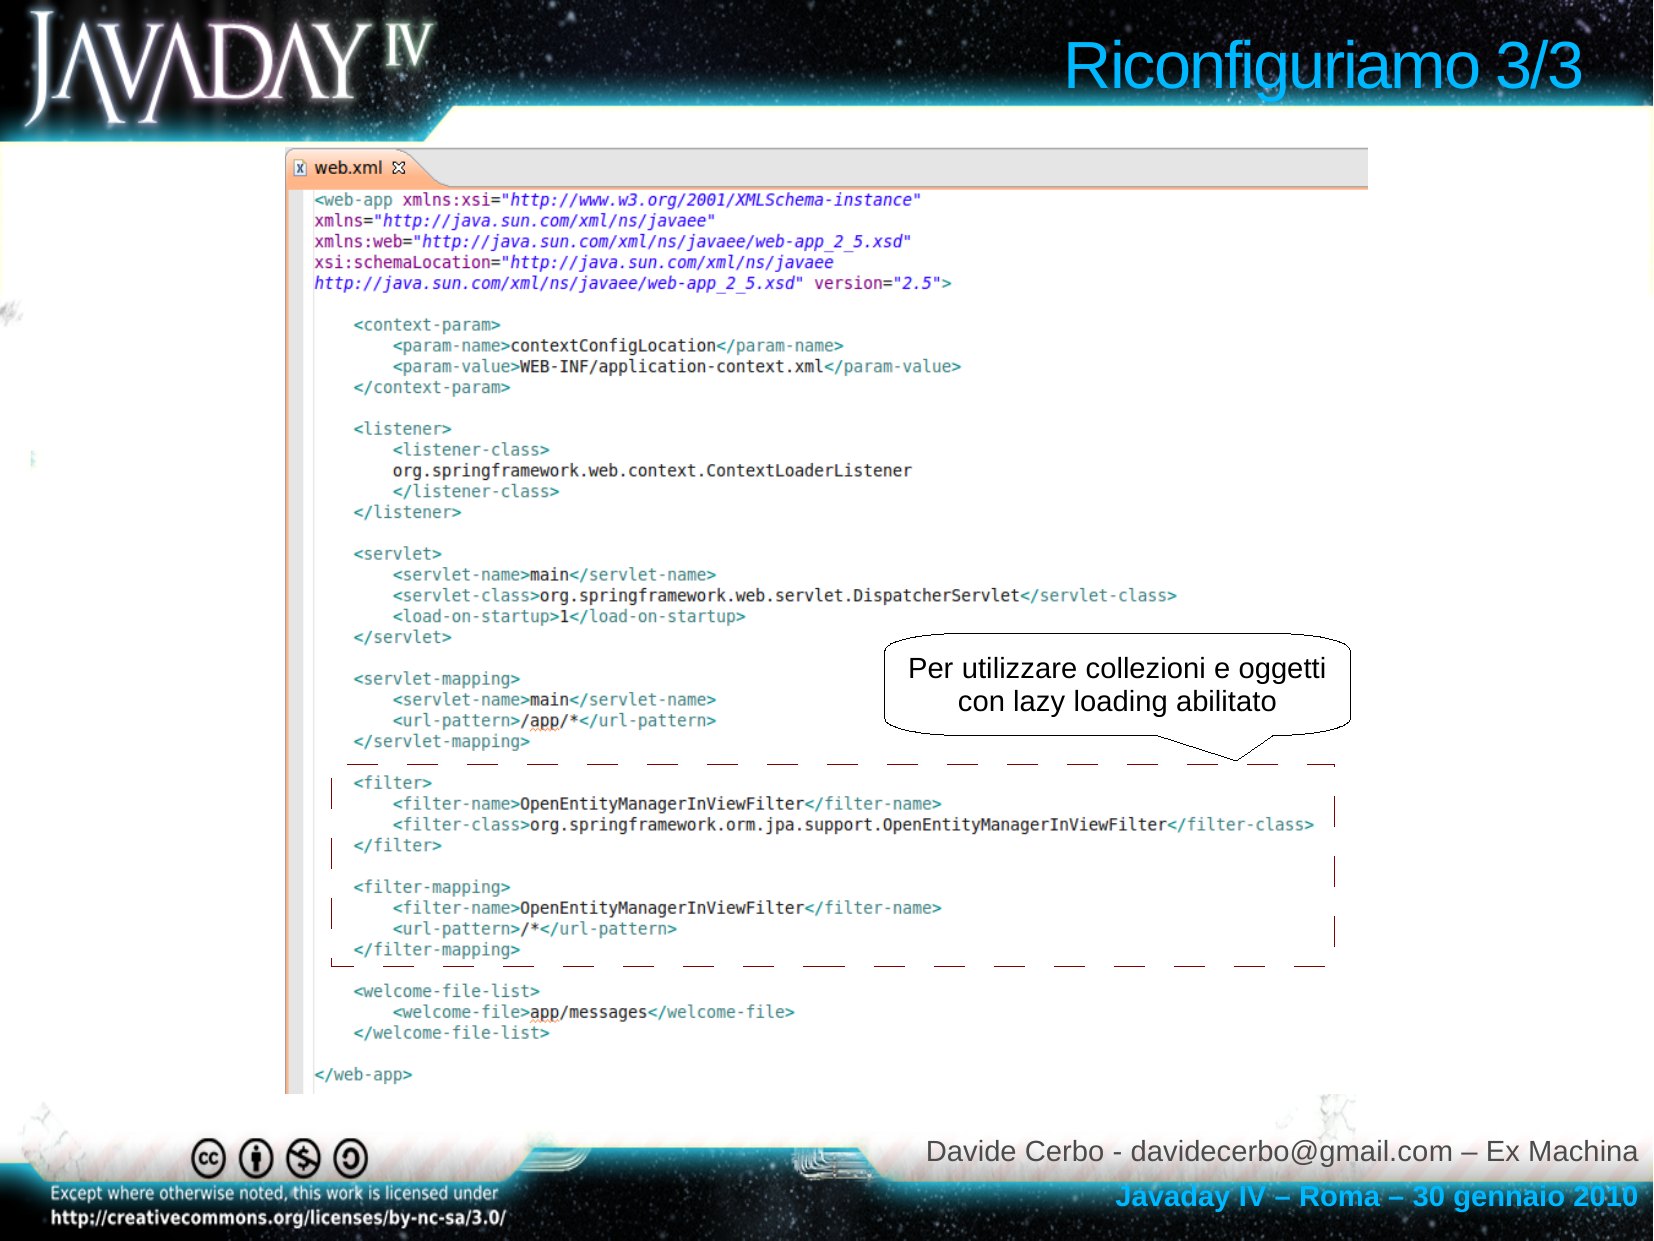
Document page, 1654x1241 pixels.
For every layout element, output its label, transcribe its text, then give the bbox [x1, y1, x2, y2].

title Riconfiguriamo 3/3 [108, 0, 1585, 169]
text_box Per utilizzare collezioni e oggetti con lazy loading abilitato [884, 633, 1351, 761]
picture [0, 0, 1653, 1241]
